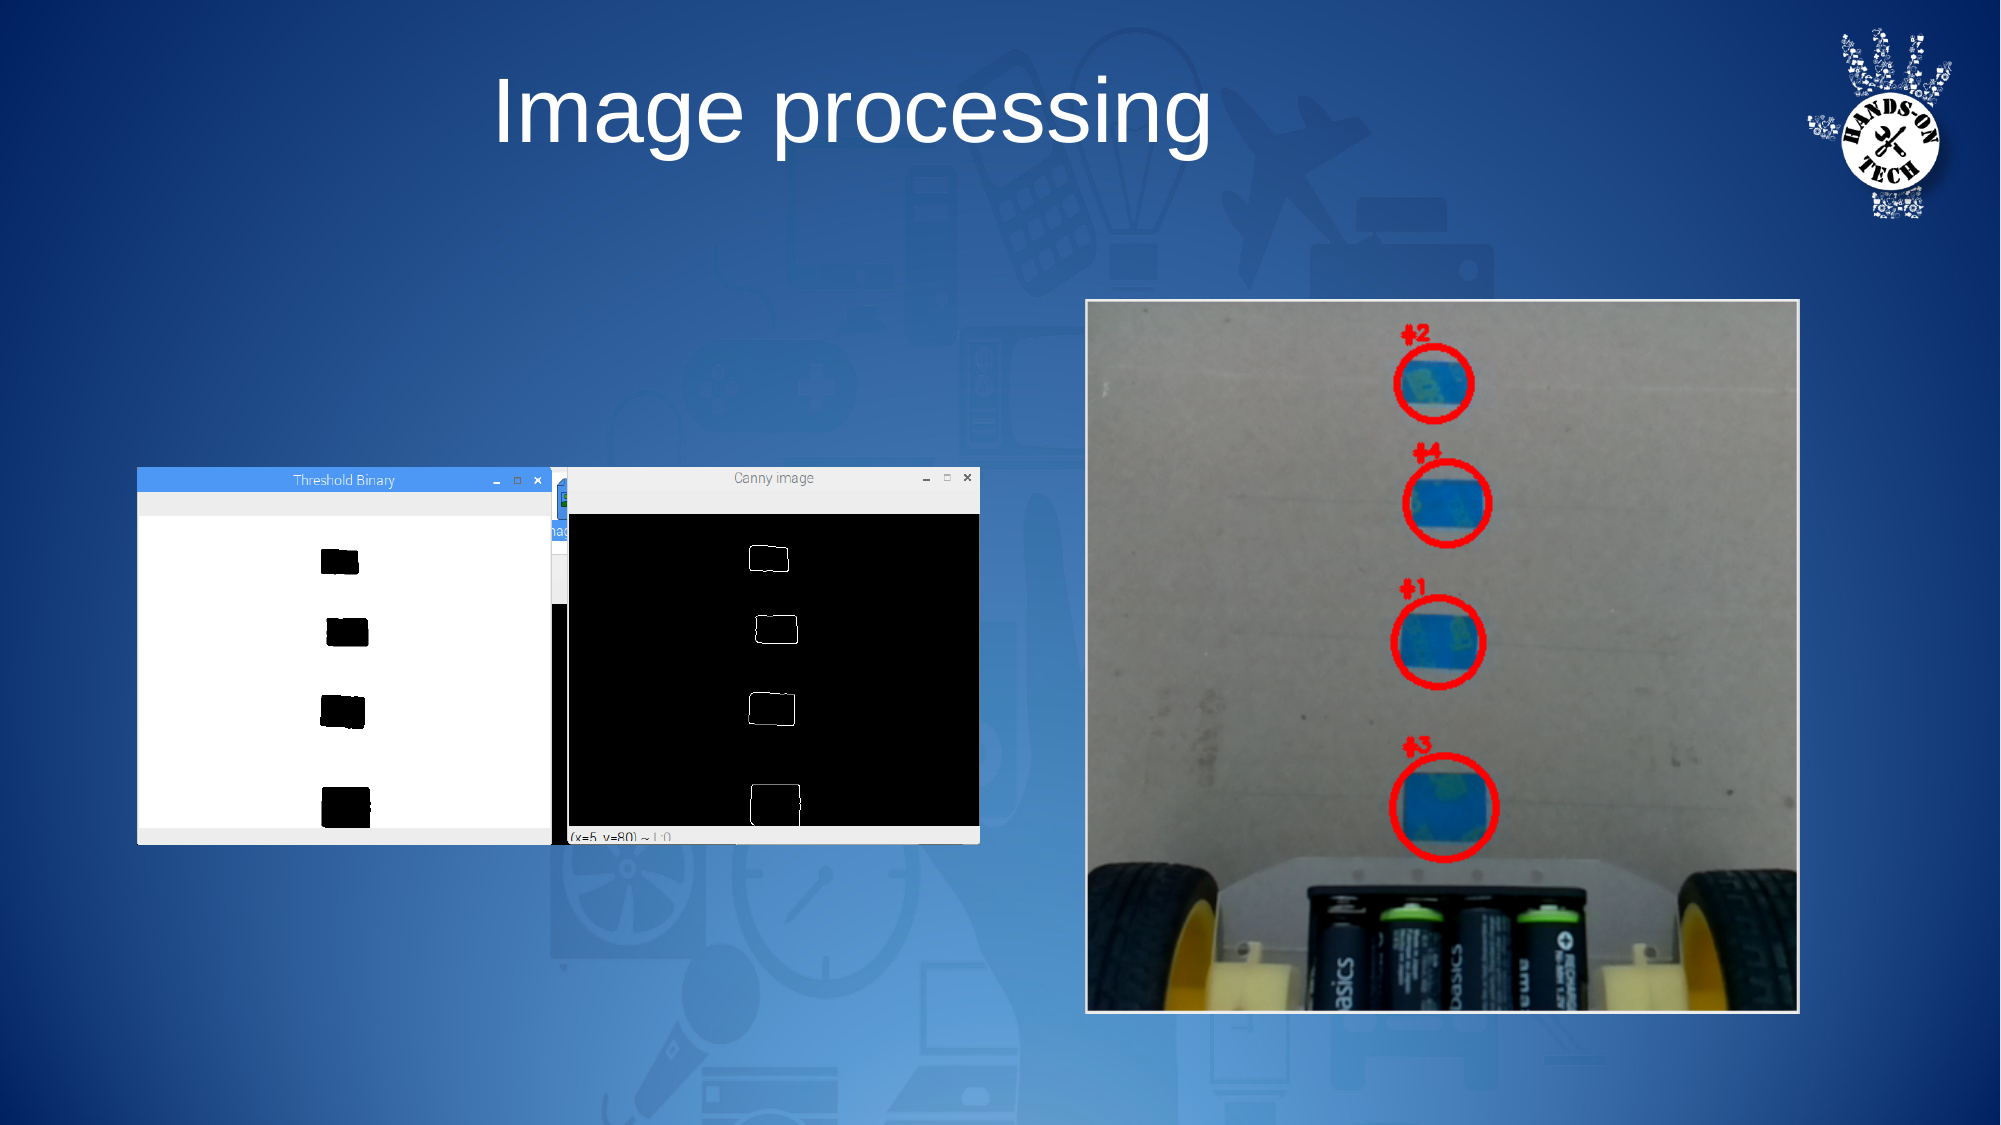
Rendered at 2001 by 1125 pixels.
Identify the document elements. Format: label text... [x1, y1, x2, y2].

picture [0, 0, 2001, 1125]
text_box Image processing [33, 3, 1674, 222]
